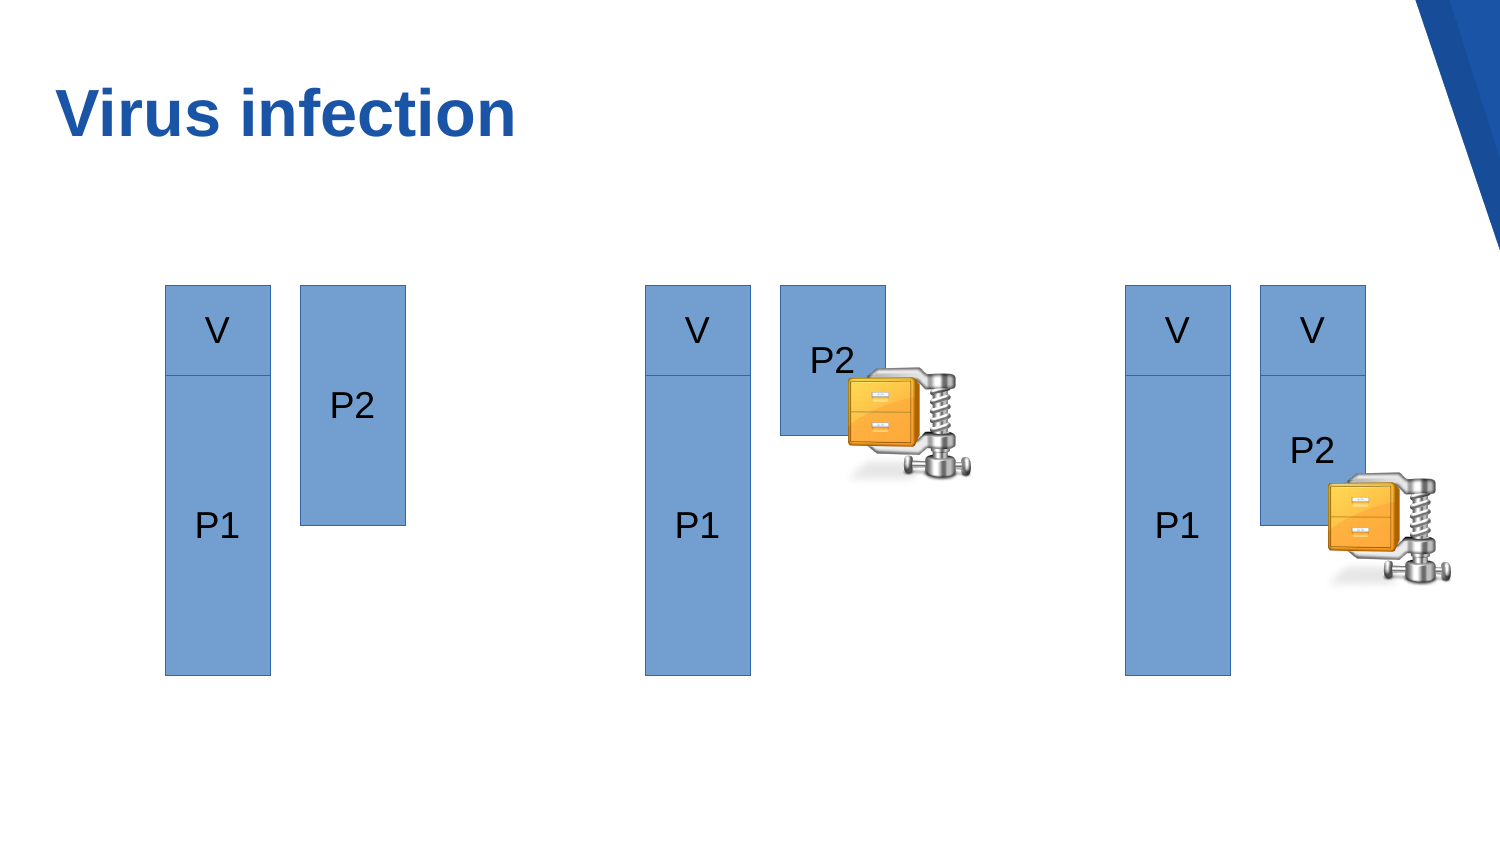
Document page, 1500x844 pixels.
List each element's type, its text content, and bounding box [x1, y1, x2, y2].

picture [1320, 464, 1456, 601]
picture [840, 359, 976, 496]
text_box P1 [645, 376, 751, 676]
text_box P2 [780, 285, 886, 436]
text_box V [1125, 285, 1231, 376]
text_box V [645, 285, 751, 376]
text_box V [1260, 285, 1366, 376]
text_box P2 [1260, 376, 1366, 526]
text_box P2 [300, 285, 406, 526]
title Virus infection [40, 97, 1231, 166]
text_box P1 [1125, 376, 1231, 676]
text_box V [165, 285, 271, 376]
text_box P1 [165, 376, 271, 676]
